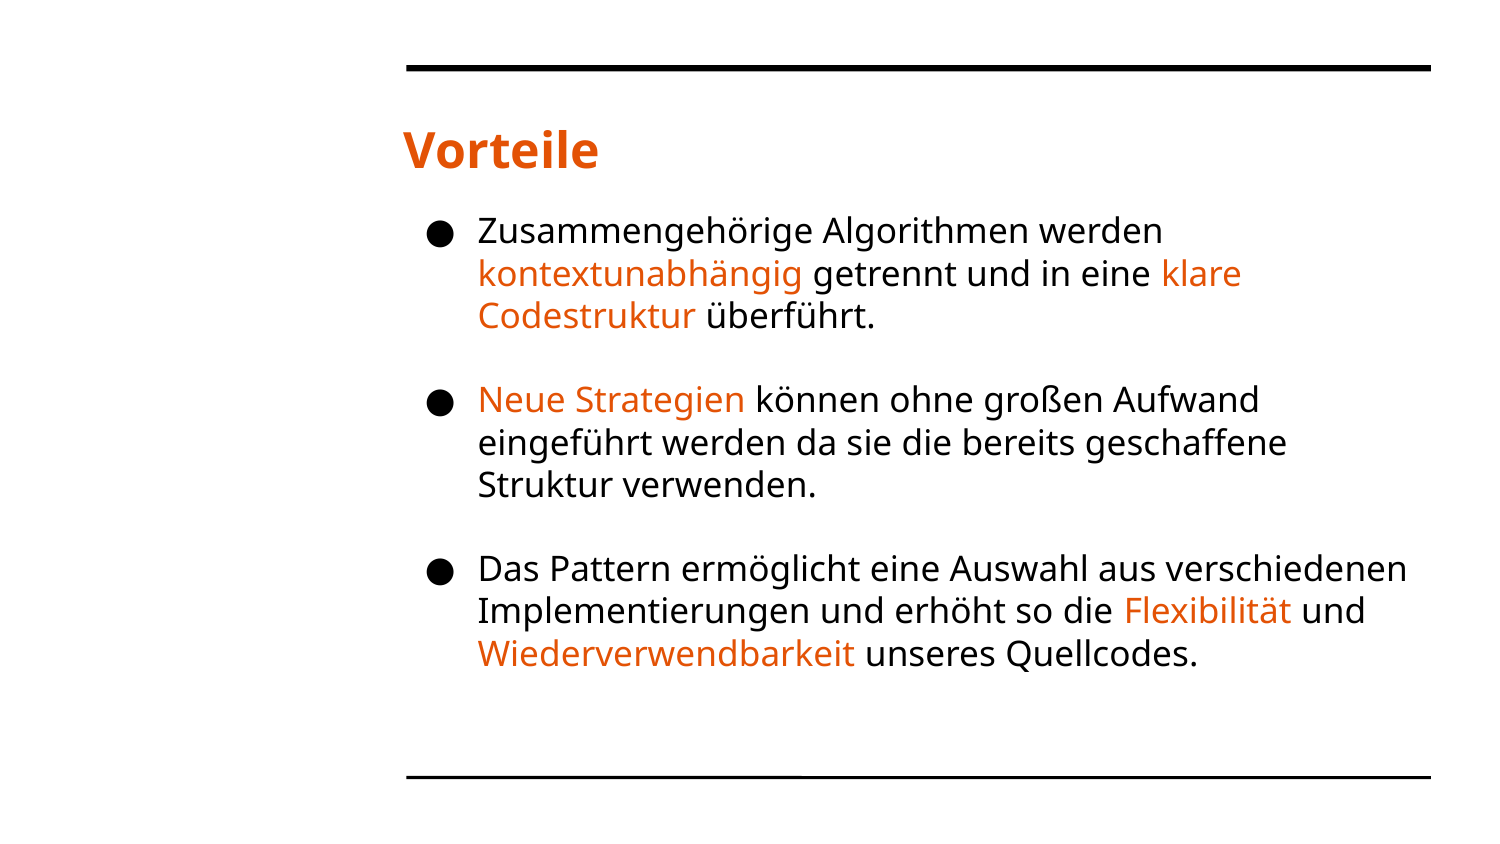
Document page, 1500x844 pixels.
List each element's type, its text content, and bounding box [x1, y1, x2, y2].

subtitle Zusammengehörige Algorithmen werden kontextunabhängig getrennt und in eine klare Codestruktur überführt. Neue Strategien können ohne großen Aufwand eingeführt werden da sie die bereits geschaffene Struktur verwenden. Das Pattern ermöglicht eine Auswahl aus verschiedenen Implementierungen und erhöht so die Flexibilität und Wiederverwendbarkeit unseres Quellcodes. [392, 193, 1431, 735]
title Vorteile [389, 103, 1428, 194]
